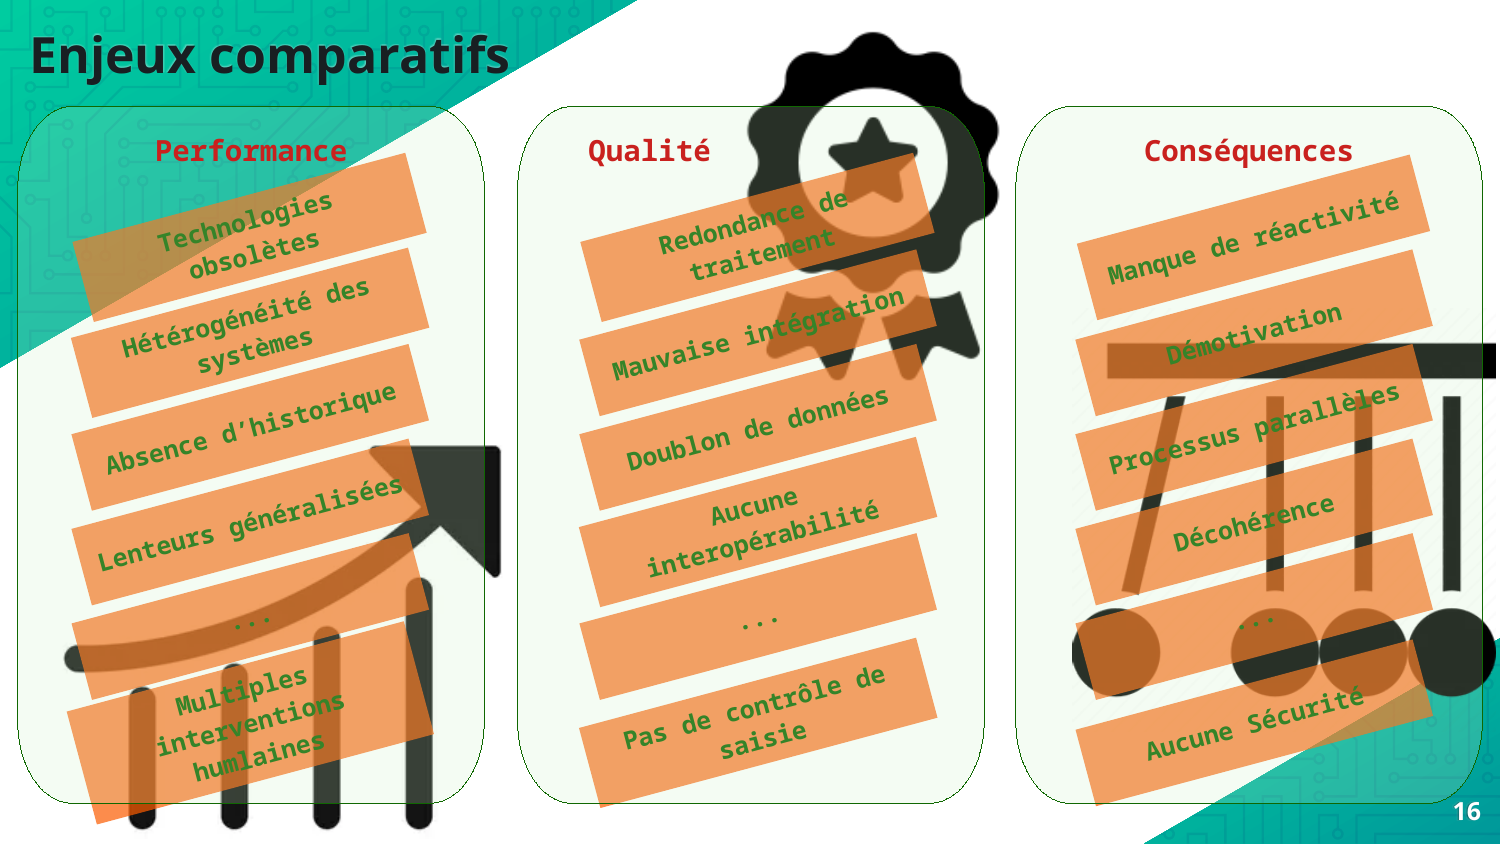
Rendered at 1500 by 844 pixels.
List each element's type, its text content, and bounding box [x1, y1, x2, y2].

slide_number <numéro> [1391, 779, 1482, 844]
text_box Performance [17, 123, 485, 290]
text_box [17, 290, 485, 804]
text_box [1015, 290, 1483, 804]
title Enjeux comparatifs [29, 30, 1249, 89]
picture [59, 445, 508, 839]
text_box [42, 106, 463, 123]
text_box [517, 106, 985, 804]
text_box [1051, 106, 1461, 123]
text_box Qualité [519, 123, 780, 290]
picture [696, 89, 1051, 384]
picture [1482, 308, 1496, 732]
text_box Conséquences [1051, 123, 1483, 290]
